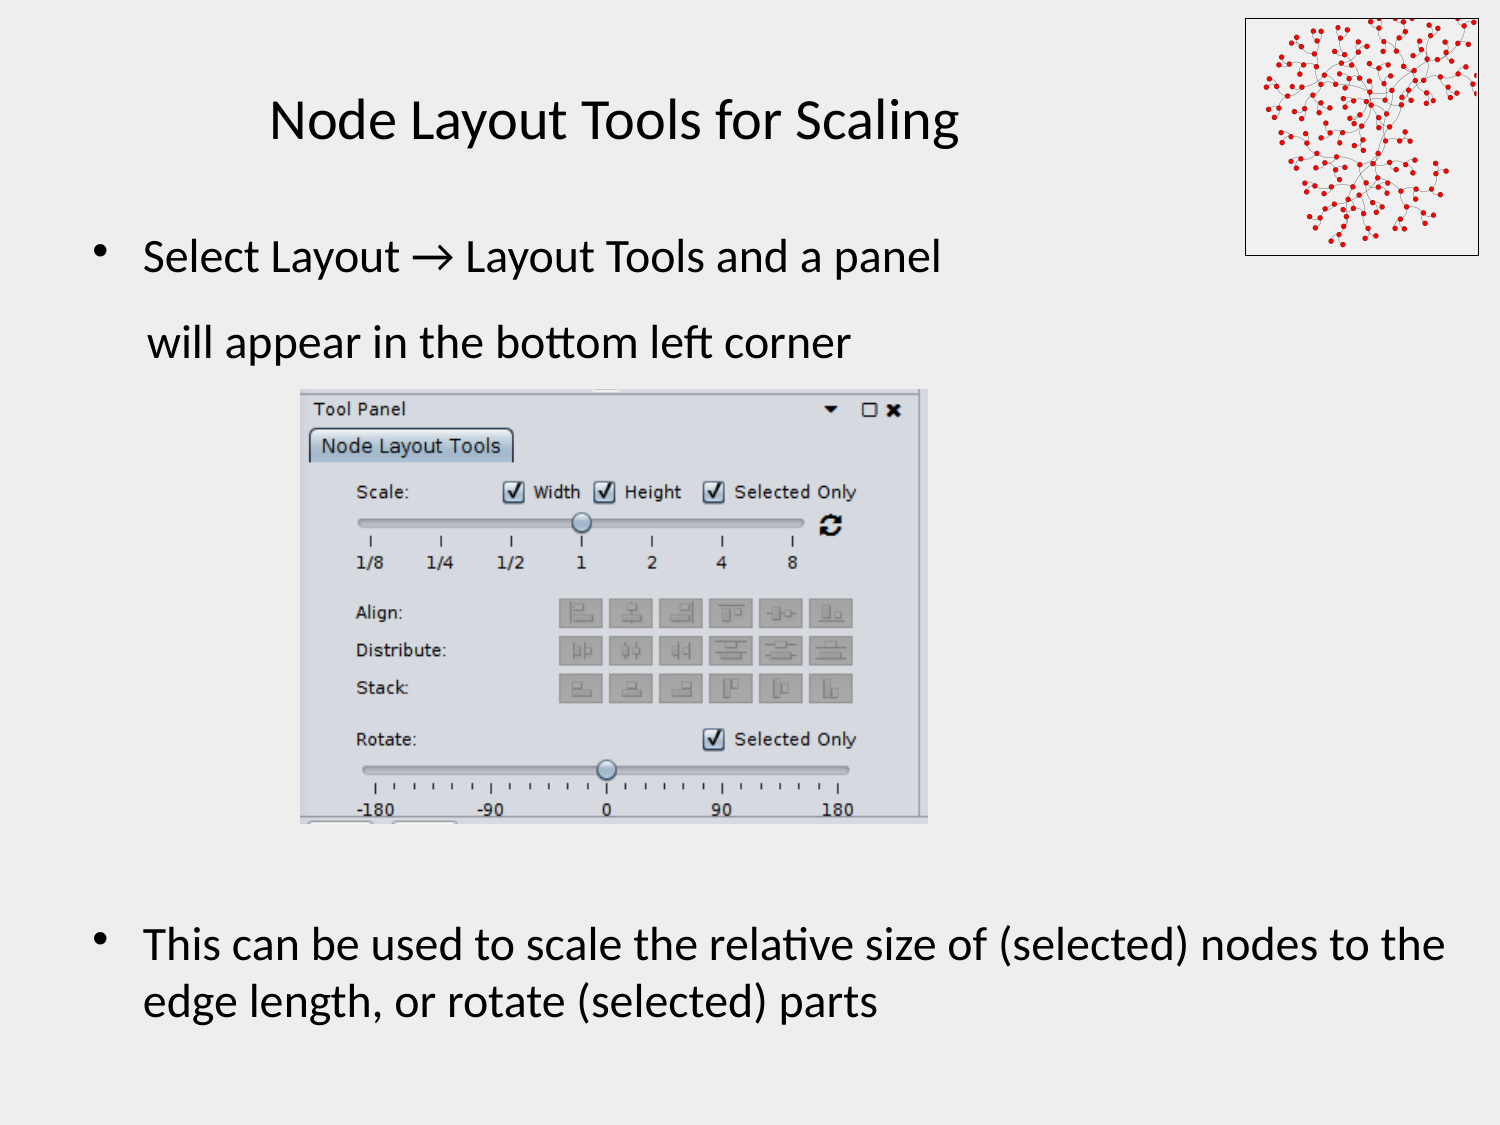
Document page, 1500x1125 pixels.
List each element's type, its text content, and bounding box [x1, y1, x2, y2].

picture [300, 389, 928, 824]
text_box Node Layout Tools for Scaling [0, 80, 1290, 151]
text_box Select Layout → Layout Tools and a panel will appear in the bottom left corner This can be used to scale the relative size of (selected) nodes to the edge length, or rotate (selected) parts [74, 224, 1470, 1035]
picture [1246, 19, 1478, 255]
